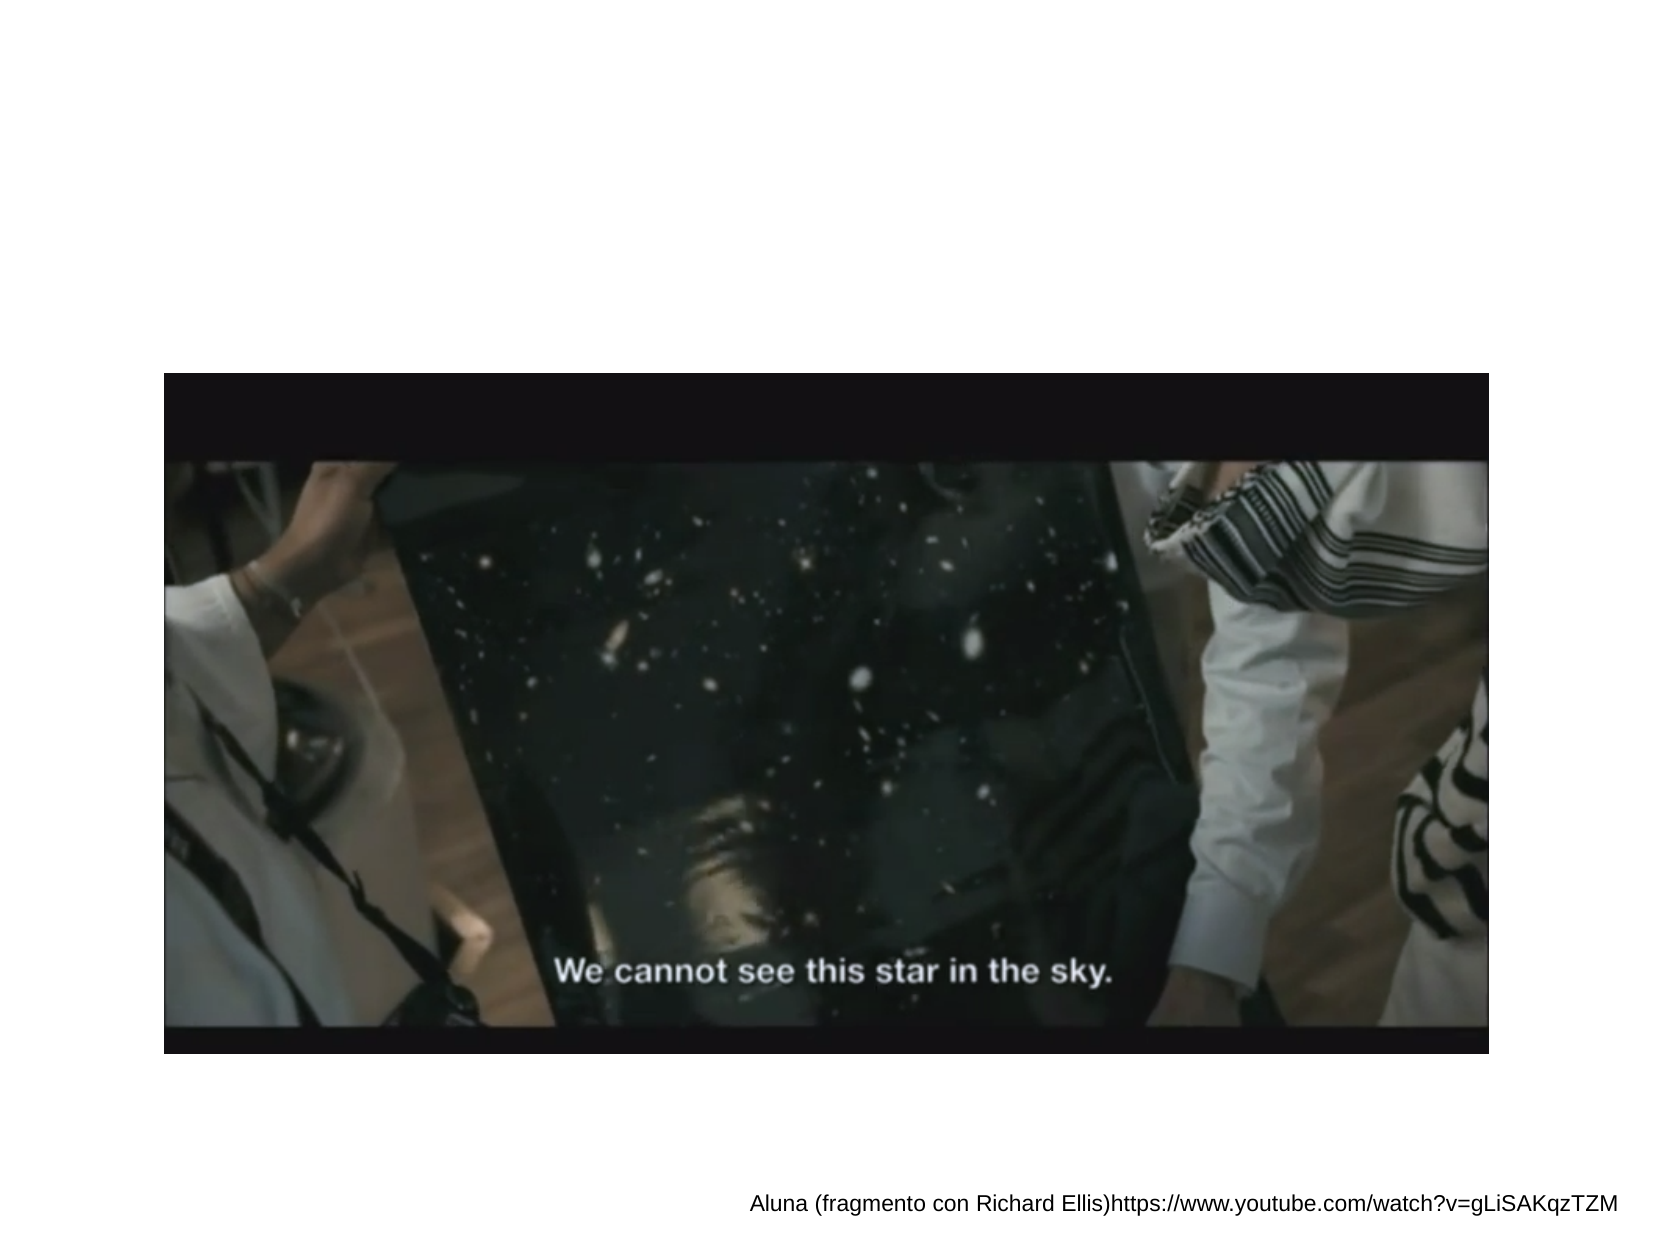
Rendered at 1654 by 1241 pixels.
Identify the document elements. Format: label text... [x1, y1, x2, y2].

picture [164, 373, 1489, 1054]
text_box Aluna (fragmento con Richard Ellis)https://www.youtube.com/watch?v=gLiSAKqzTZM [735, 1183, 1654, 1241]
